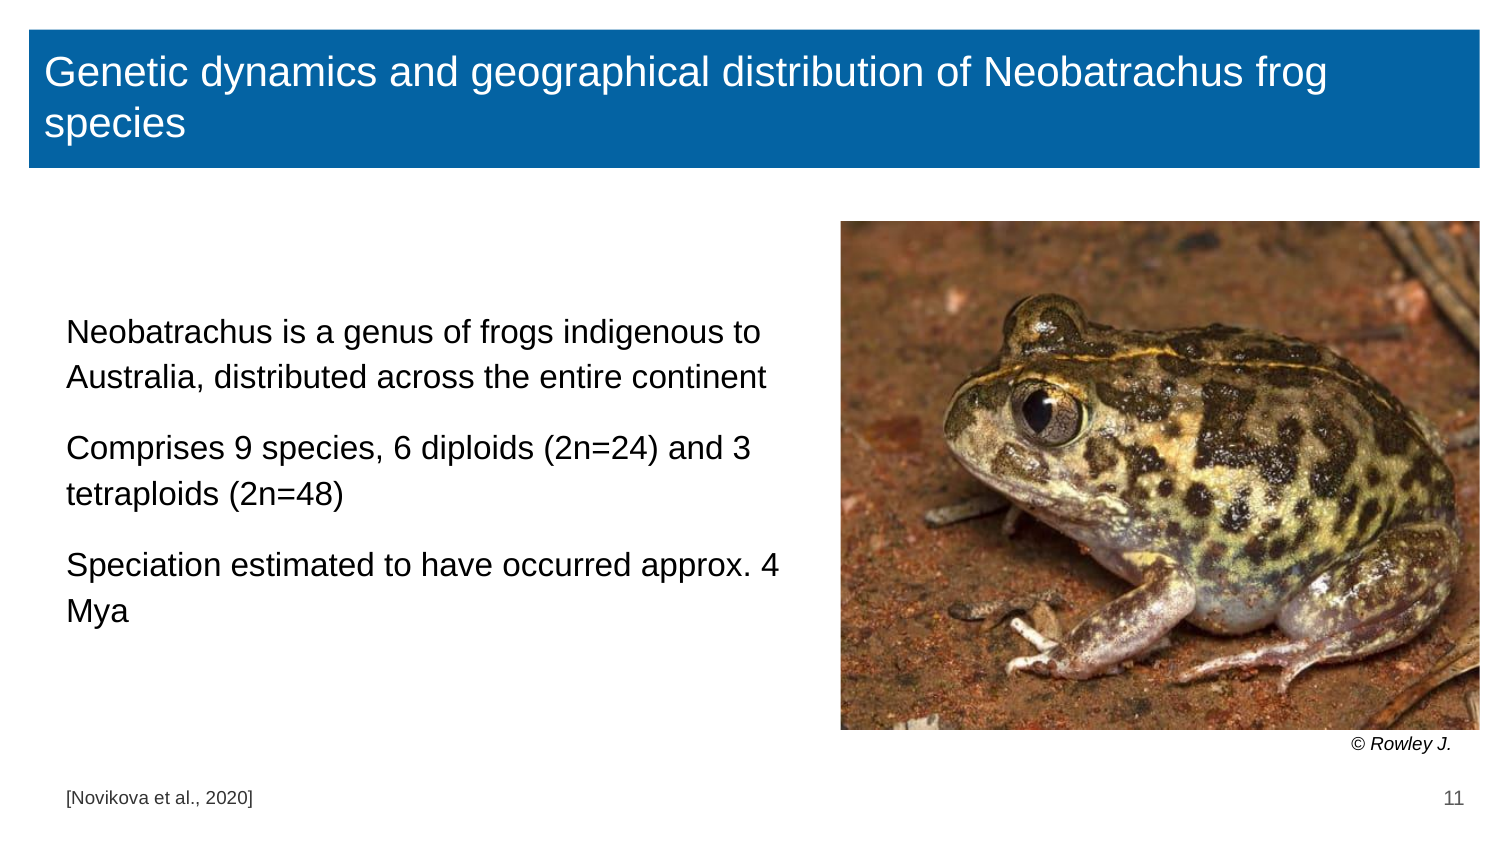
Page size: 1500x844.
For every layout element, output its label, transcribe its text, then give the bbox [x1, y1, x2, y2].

list Neobatrachus is a genus of frogs indigenous to Australia, distributed across the entire continent Comprises 9 species, 6 diploids (2n=24) and 3 tetraploids (2n=48) Speciation estimated to have occurred approx. 4 Mya [51, 168, 810, 765]
slide_number <number> [1389, 765, 1480, 830]
slide_number [Novikova et al., 2020] [51, 764, 382, 830]
title Genetic dynamics and geographical distribution of Neobatrachus frog species [29, 29, 1480, 168]
text_box © Rowley J. [1336, 721, 1500, 765]
picture [840, 221, 1480, 730]
